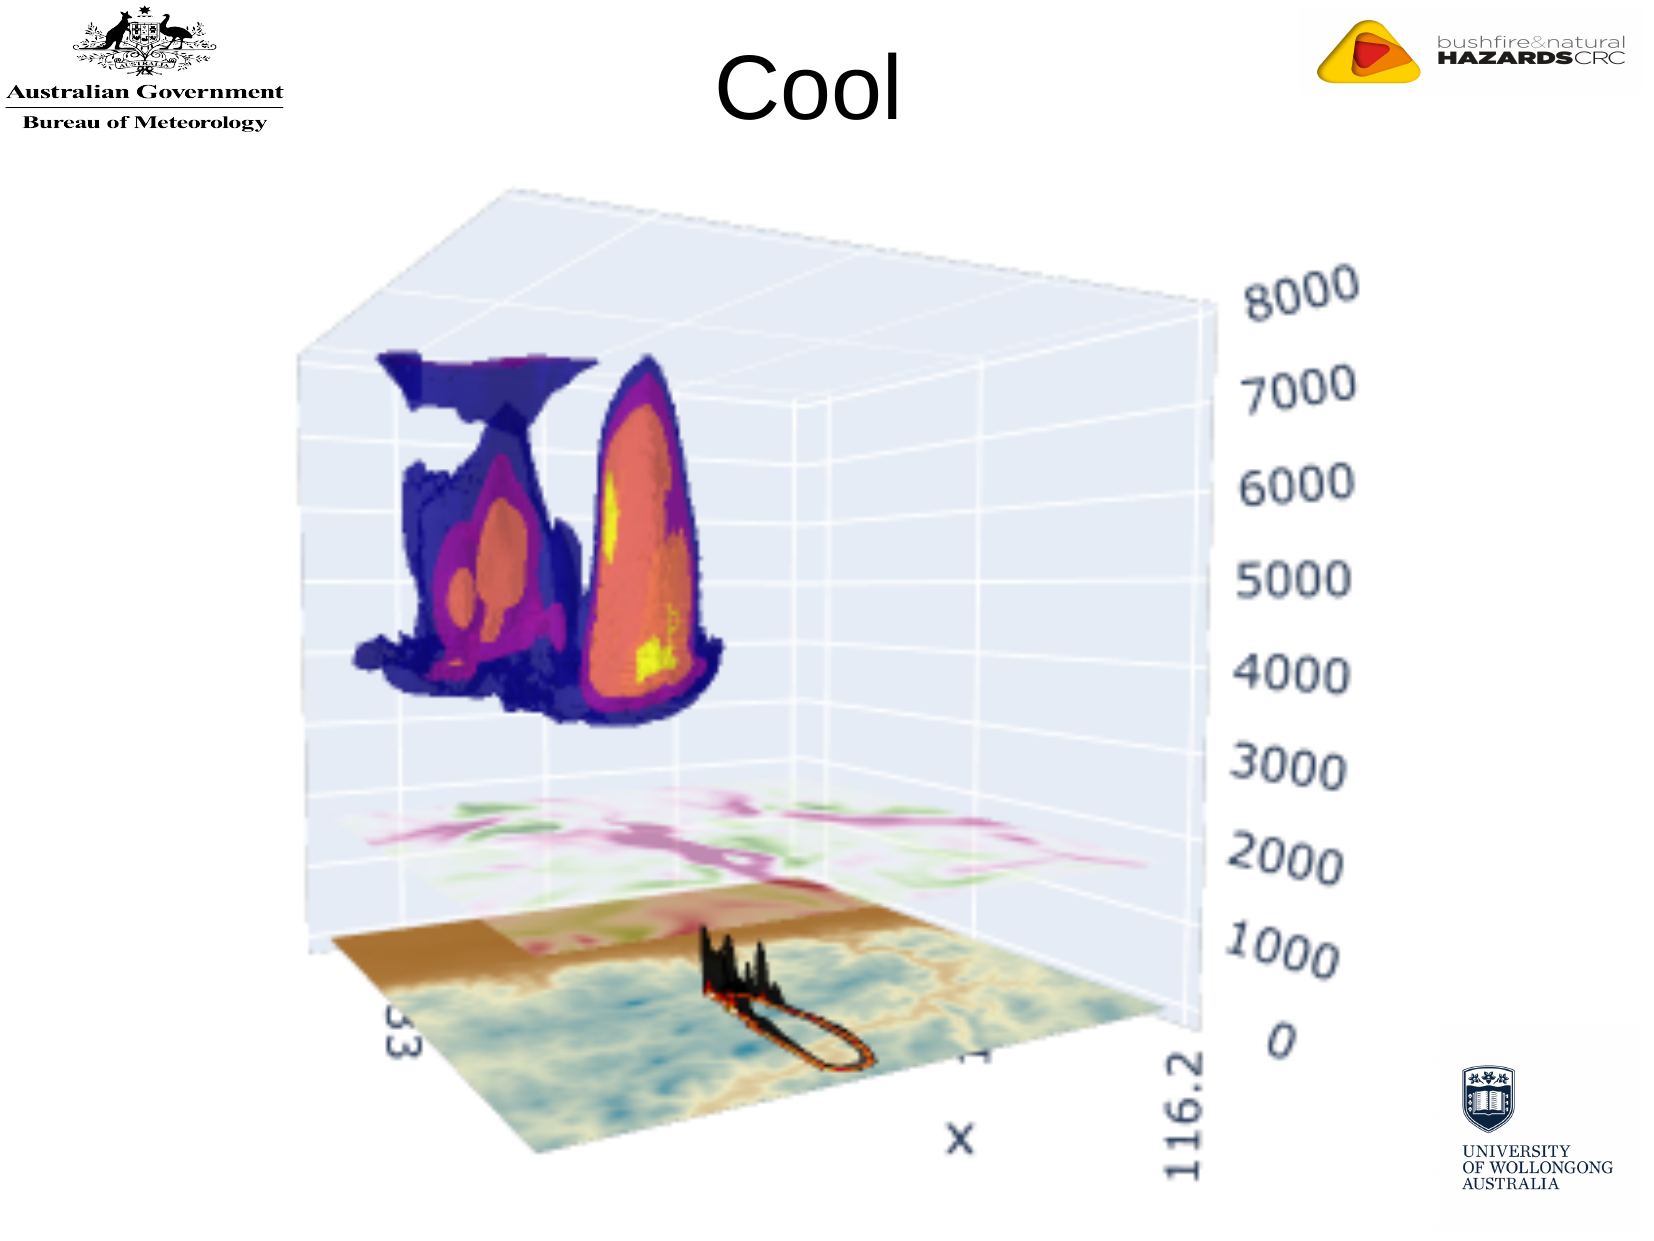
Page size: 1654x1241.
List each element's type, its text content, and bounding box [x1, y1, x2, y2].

title Cool [289, 0, 1329, 158]
picture [1329, 8, 1642, 95]
picture [5, 5, 284, 132]
picture [1433, 1023, 1642, 1232]
picture [212, 158, 1382, 1223]
